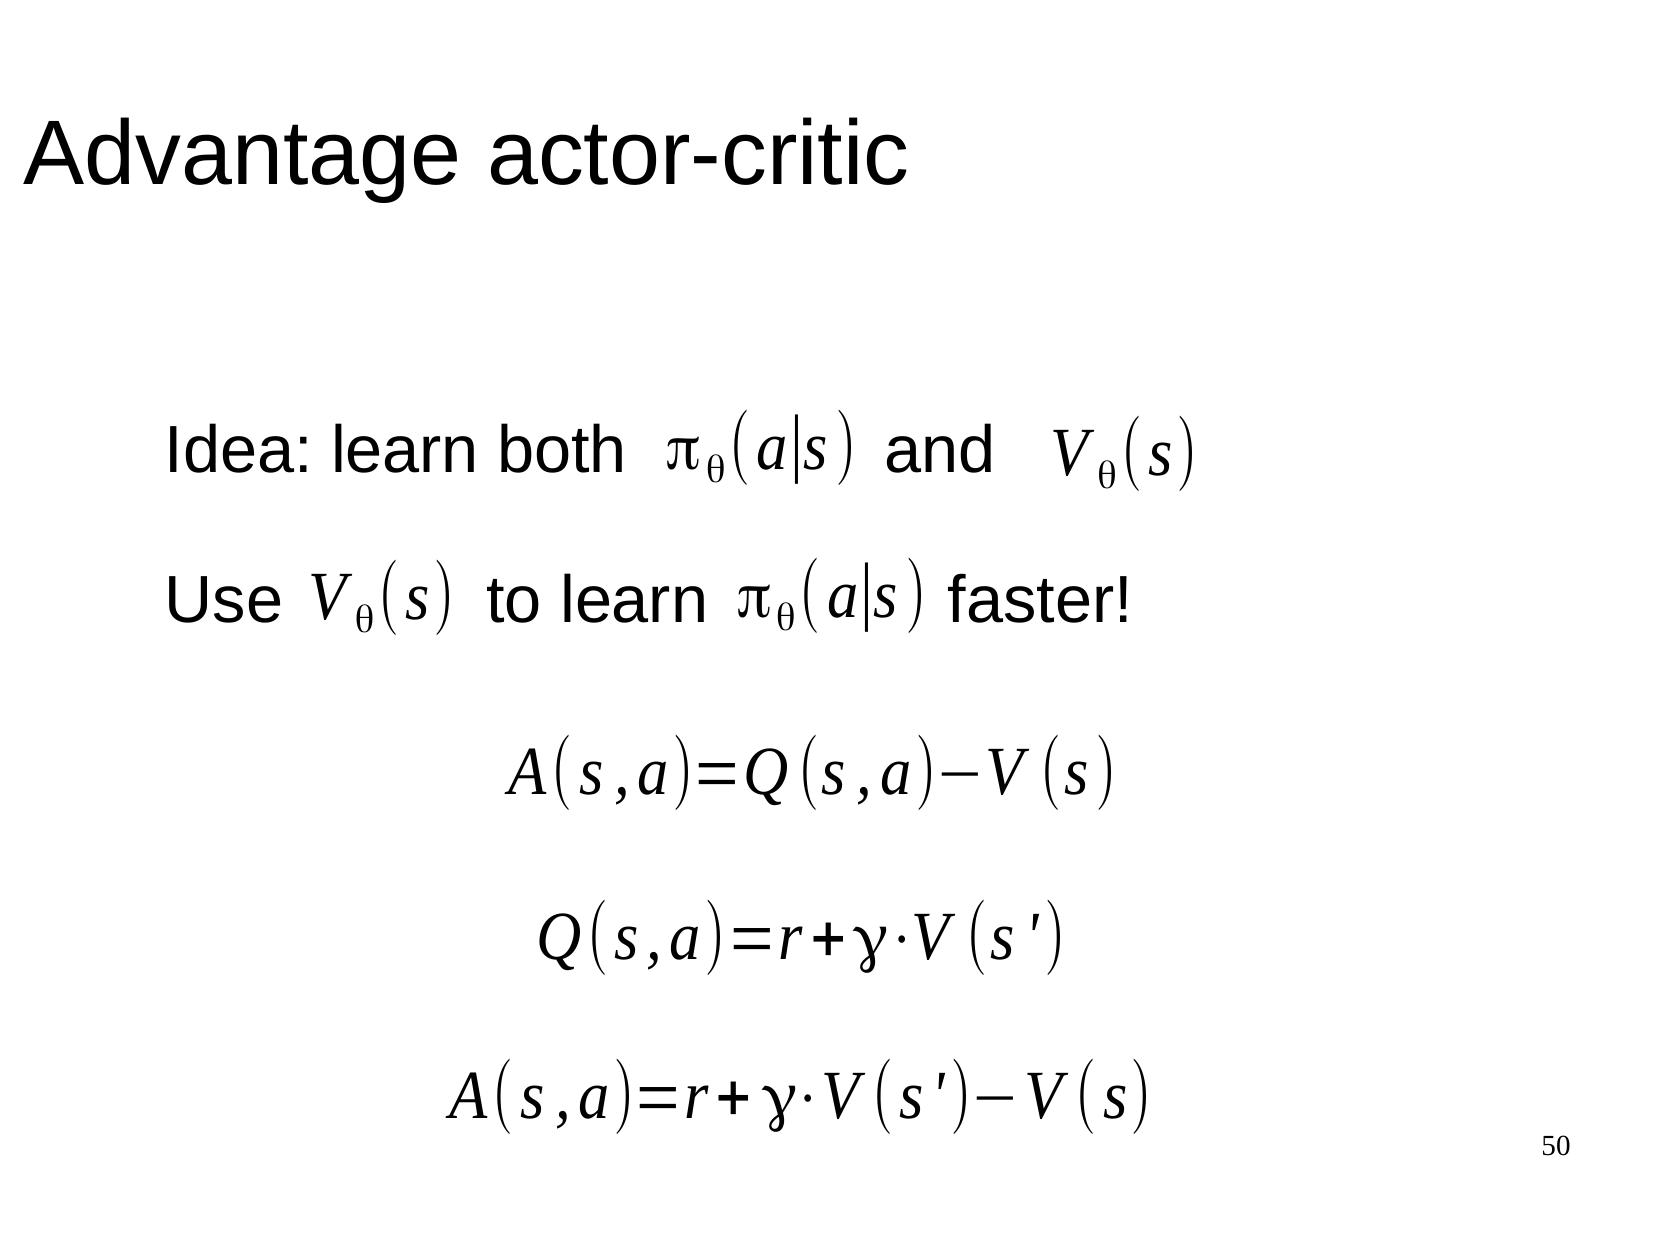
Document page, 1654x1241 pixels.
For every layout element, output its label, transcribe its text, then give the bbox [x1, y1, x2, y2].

chart [721, 552, 941, 636]
chart [292, 555, 471, 639]
chart [651, 405, 871, 488]
title Advantage actor-critic [23, 49, 1512, 257]
chart [485, 729, 1131, 813]
text_box Idea: learn both and Use to learn faster! [150, 405, 1546, 869]
chart [426, 1054, 1166, 1138]
chart [1035, 410, 1214, 494]
chart [520, 894, 1080, 978]
